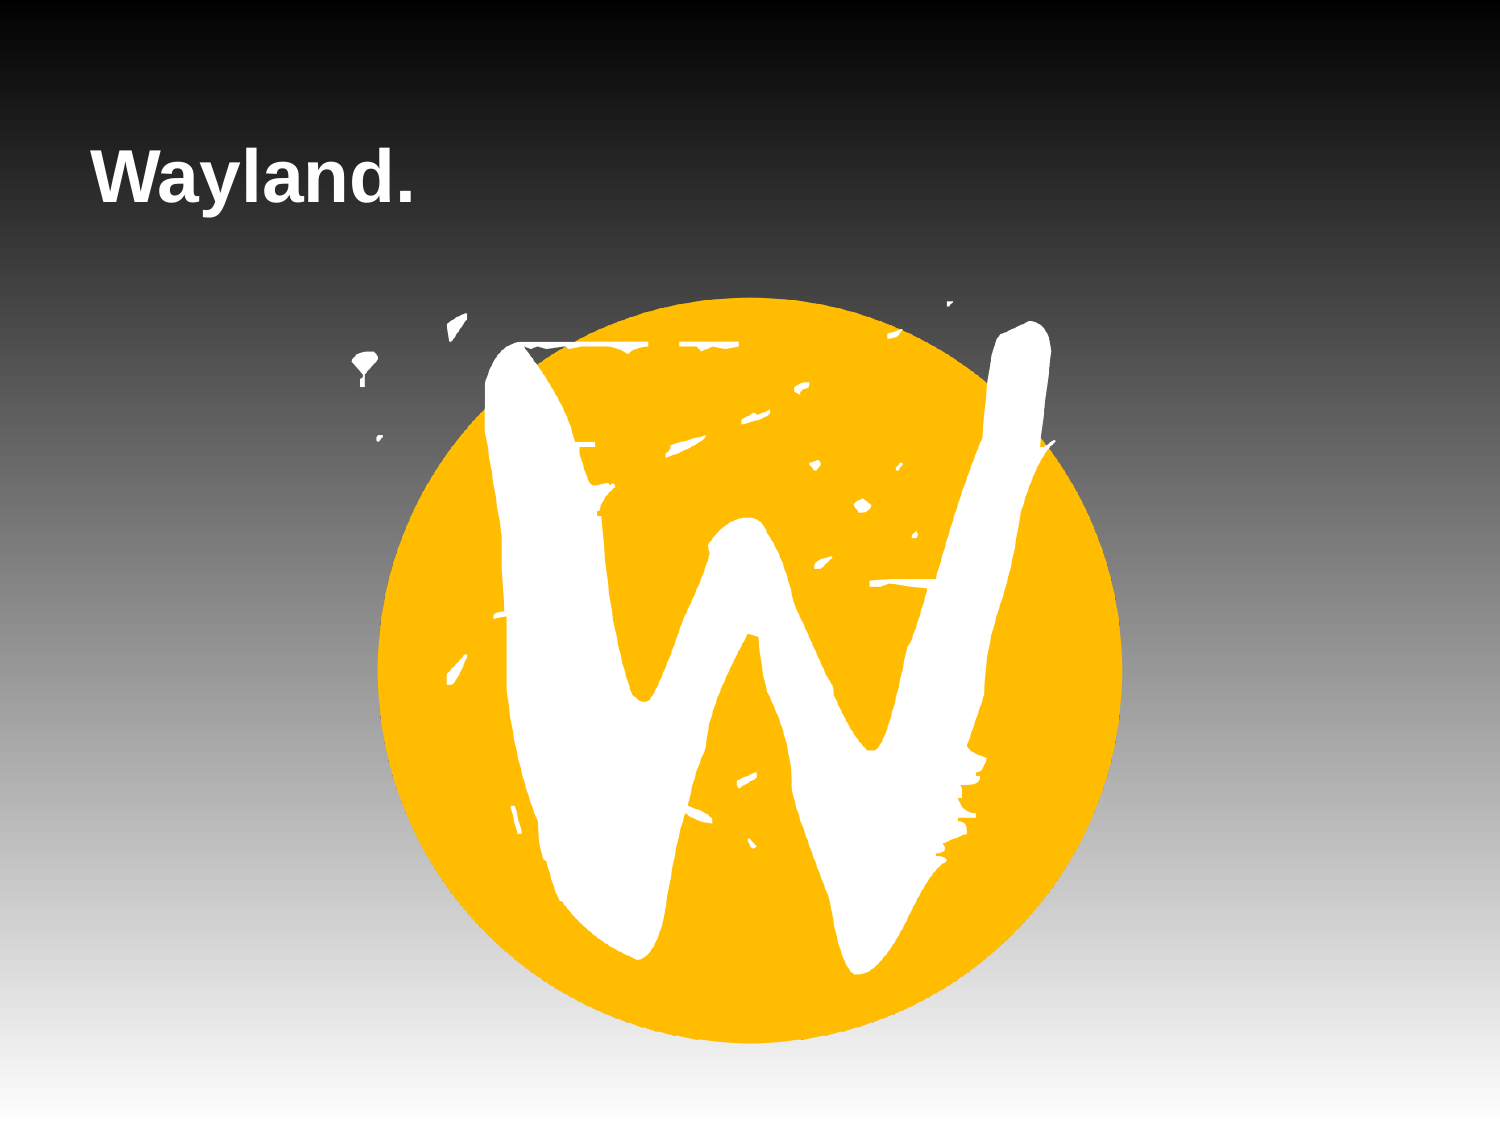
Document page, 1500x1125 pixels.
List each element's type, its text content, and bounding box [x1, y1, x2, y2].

picture [347, 266, 1153, 1073]
title Wayland. [75, 45, 1425, 233]
